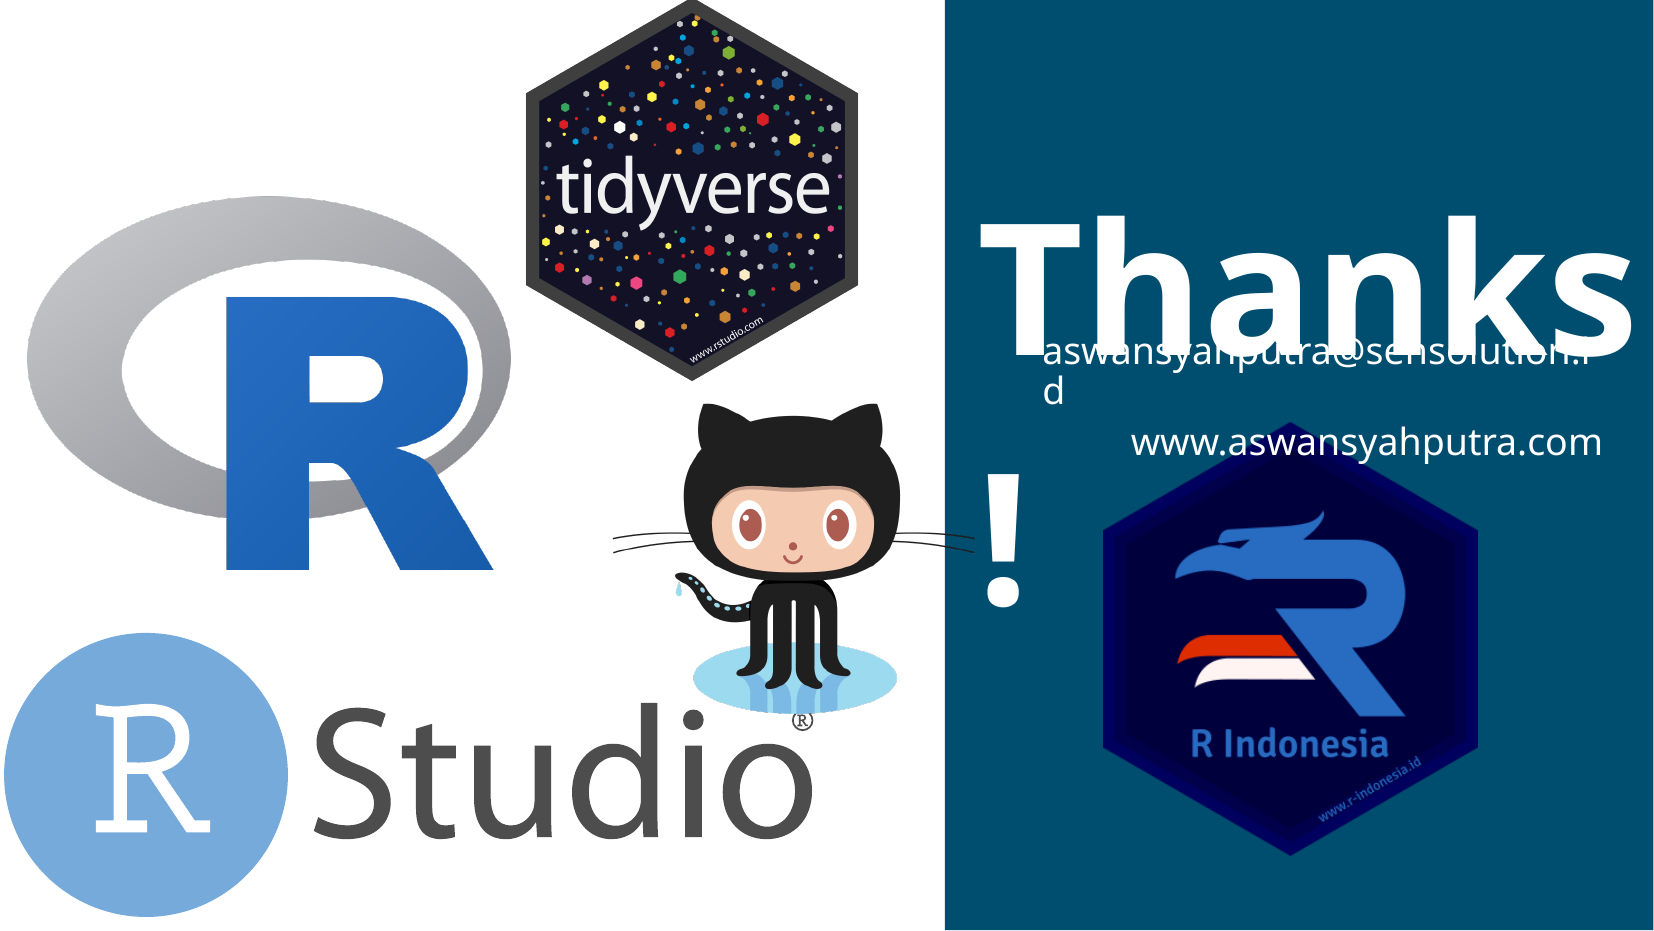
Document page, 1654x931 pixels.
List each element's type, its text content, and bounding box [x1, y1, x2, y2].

picture [0, 397, 944, 919]
picture [1104, 457, 1477, 855]
text_box aswansyahputra@sensolution.id www.aswansyahputra.com [1027, 317, 1619, 457]
picture [525, 0, 859, 382]
text_box [944, 0, 1654, 931]
text_box Thanks! [962, 152, 1654, 382]
picture [26, 194, 512, 571]
